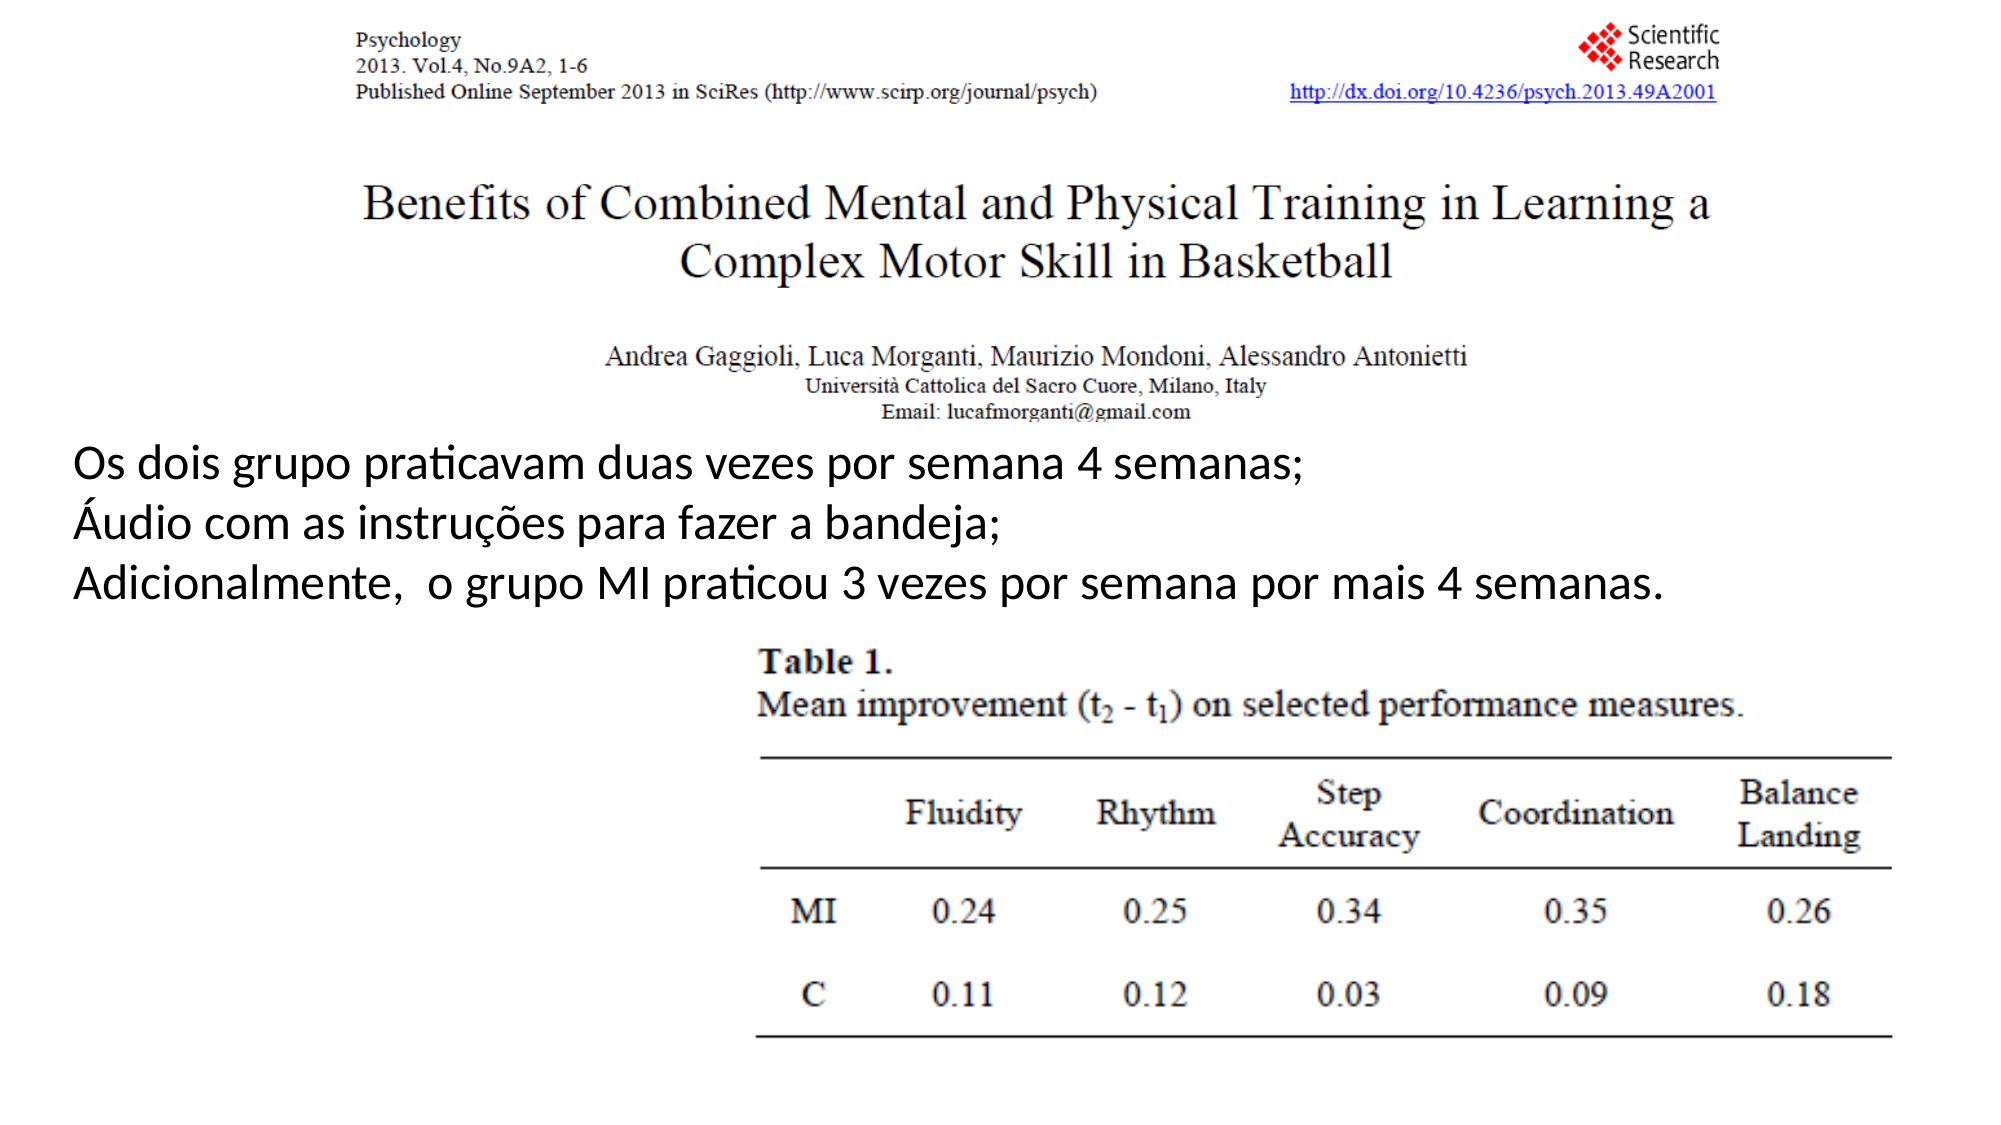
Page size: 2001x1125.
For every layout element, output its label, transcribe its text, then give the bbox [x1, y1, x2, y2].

picture [302, 0, 1796, 422]
text_box Os dois grupo praticavam duas vezes por semana 4 semanas; Áudio com as instruções para fazer a bandeja; Adicionalmente, o grupo MI praticou 3 vezes por semana por mais 4 semanas. [59, 421, 1681, 617]
picture [709, 618, 1893, 1088]
